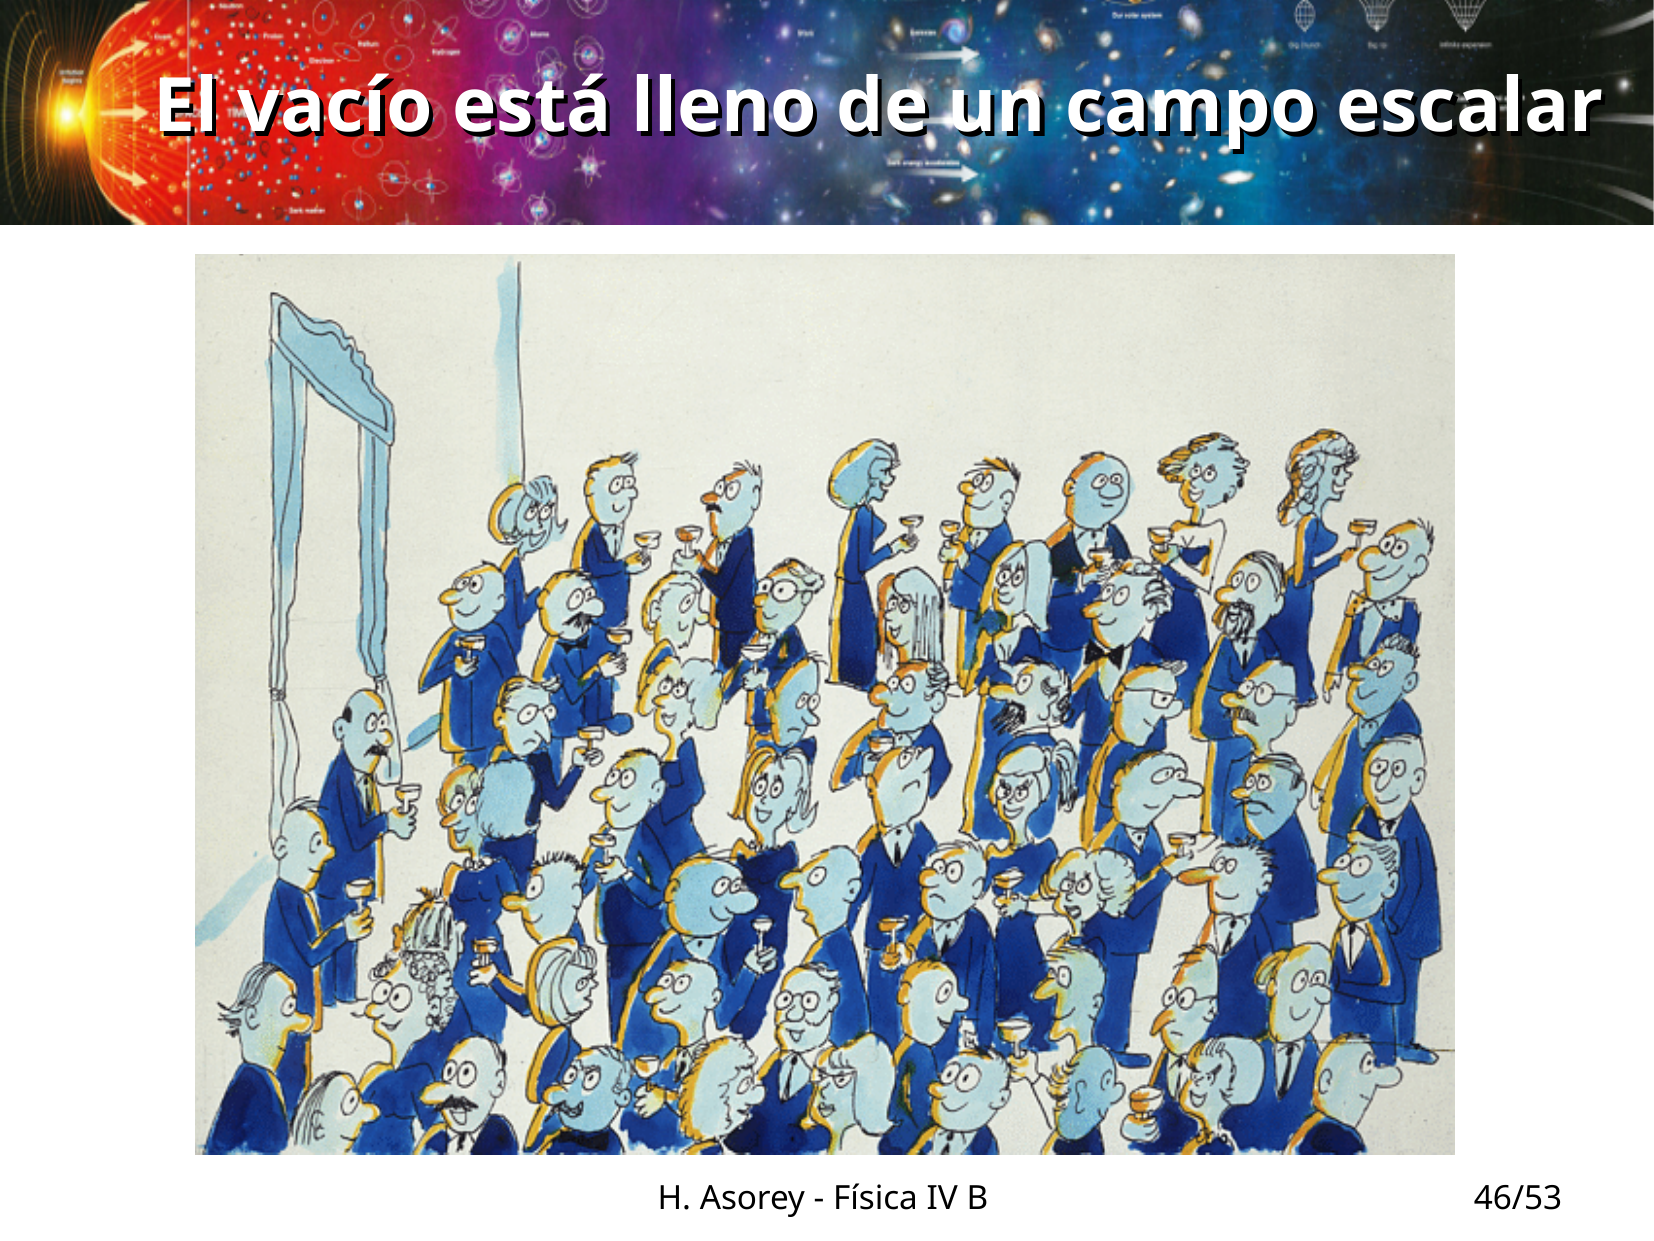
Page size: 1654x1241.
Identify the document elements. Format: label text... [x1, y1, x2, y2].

picture [0, 0, 1654, 225]
picture [195, 254, 1455, 1156]
title El vacío está lleno de un campo escalar [45, 15, 1606, 191]
